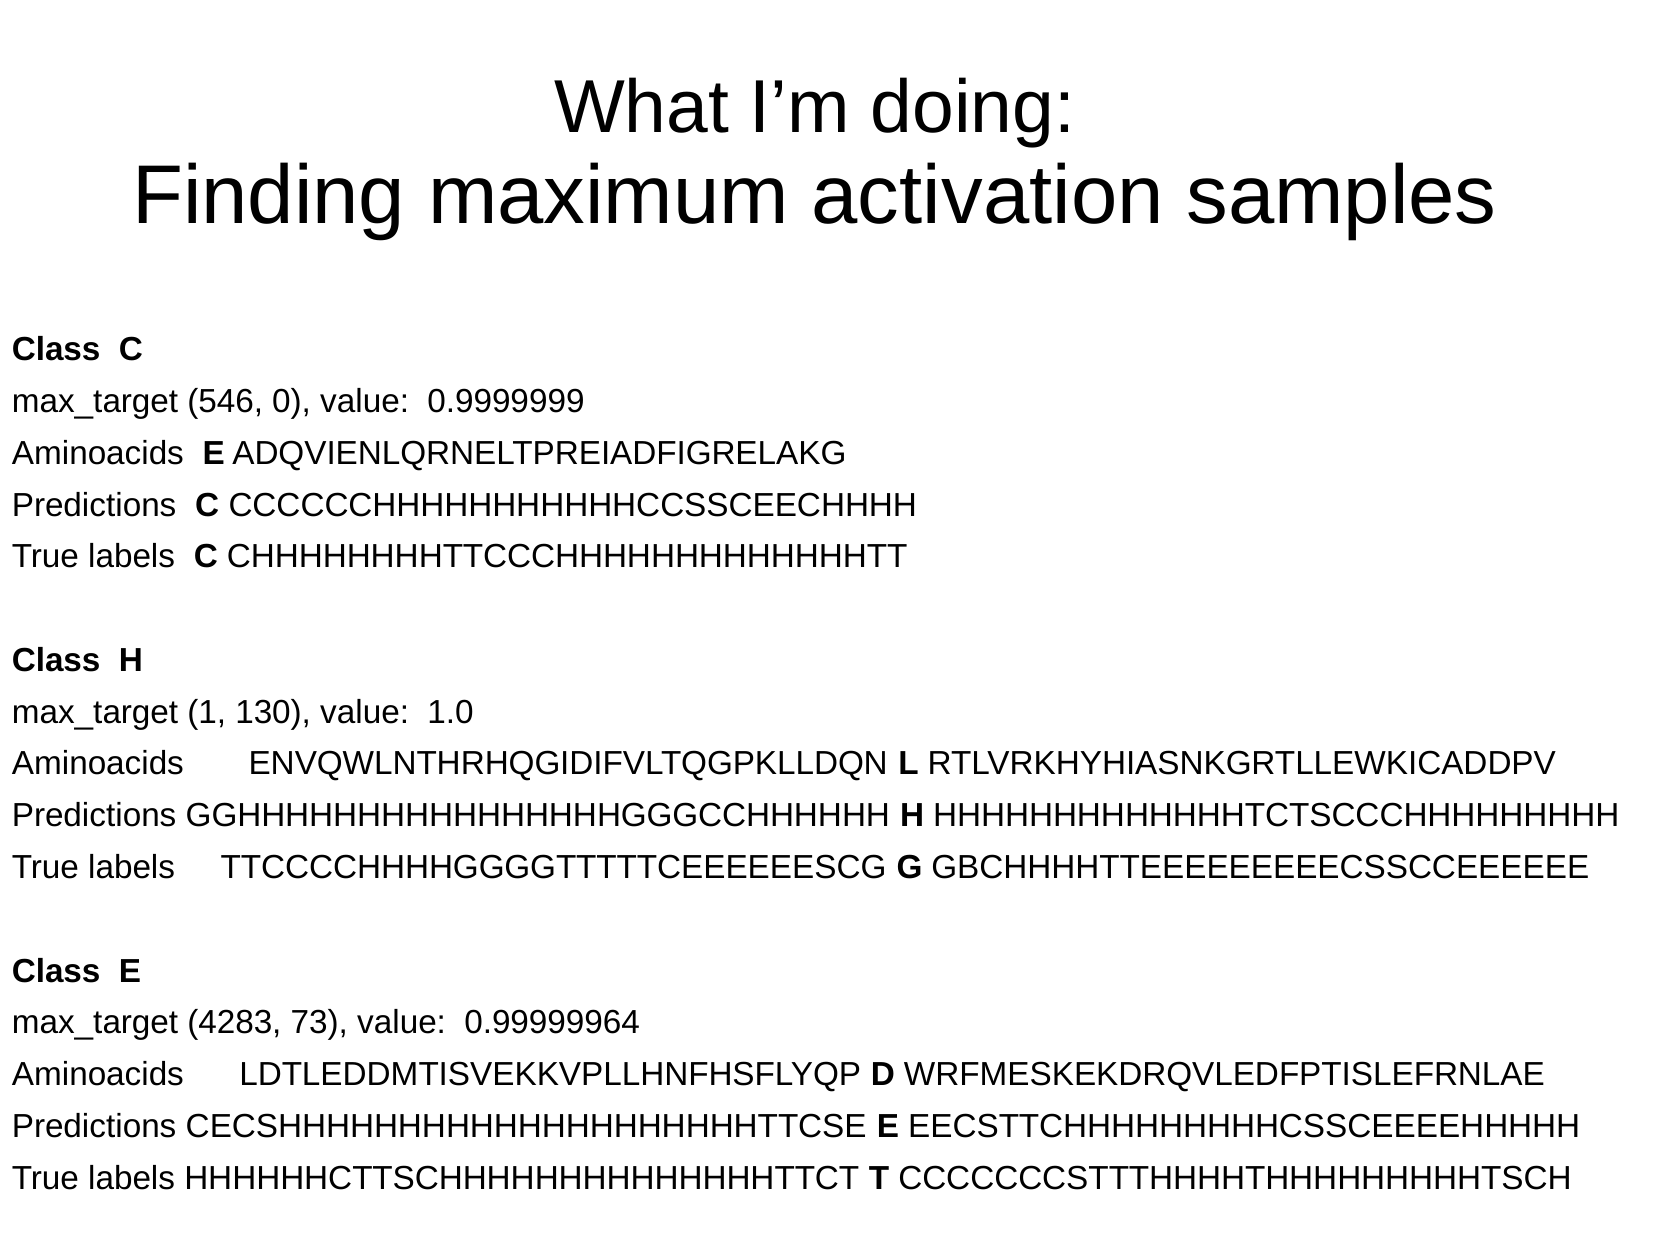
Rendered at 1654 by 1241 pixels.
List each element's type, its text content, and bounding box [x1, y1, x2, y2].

title What I’m doing: Finding maximum activation samples [0, 0, 1642, 307]
list Class C max_target (546, 0), value: 0.9999999 Aminoacids E ADQVIENLQRNELTPREIADFIGRELAKG Predictions C CCCCCCHHHHHHHHHHHCCSSCEECHHHH True labels C CHHHHHHHHTTCCCHHHHHHHHHHHHHTT Class H max_target (1, 130), value: 1.0 Aminoacids ENVQWLNTHRHQGIDIFVLTQGPKLLDQN L RTLVRKHYHIASNKGRTLLEWKICADDPV Predictions GGHHHHHHHHHHHHHHHHGGGCCHHHHHH H HHHHHHHHHHHHHTCTSCCCHHHHHHHHH True labels TTCCCCHHHHGGGGTTTTTCEEEEEESCG G GBCHHHHTTEEEEEEEEECSSCCEEEEEE Class E max_target (4283, 73), value: 0.99999964 Aminoacids LDTLEDDMTISVEKKVPLLHNFHSFLYQP D WRFMESKEKDRQVLEDFPTISLEFRNLAE Predictions CECSHHHHHHHHHHHHHHHHHHHHTTCSE E EECSTTCHHHHHHHHHCSSCEEEEHHHHH True labels HHHHHHCTTSCHHHHHHHHHHHHHHTTCT T CCCCCCCSTTTHHHHTHHHHHHHHHTSCH [11, 330, 1654, 1241]
